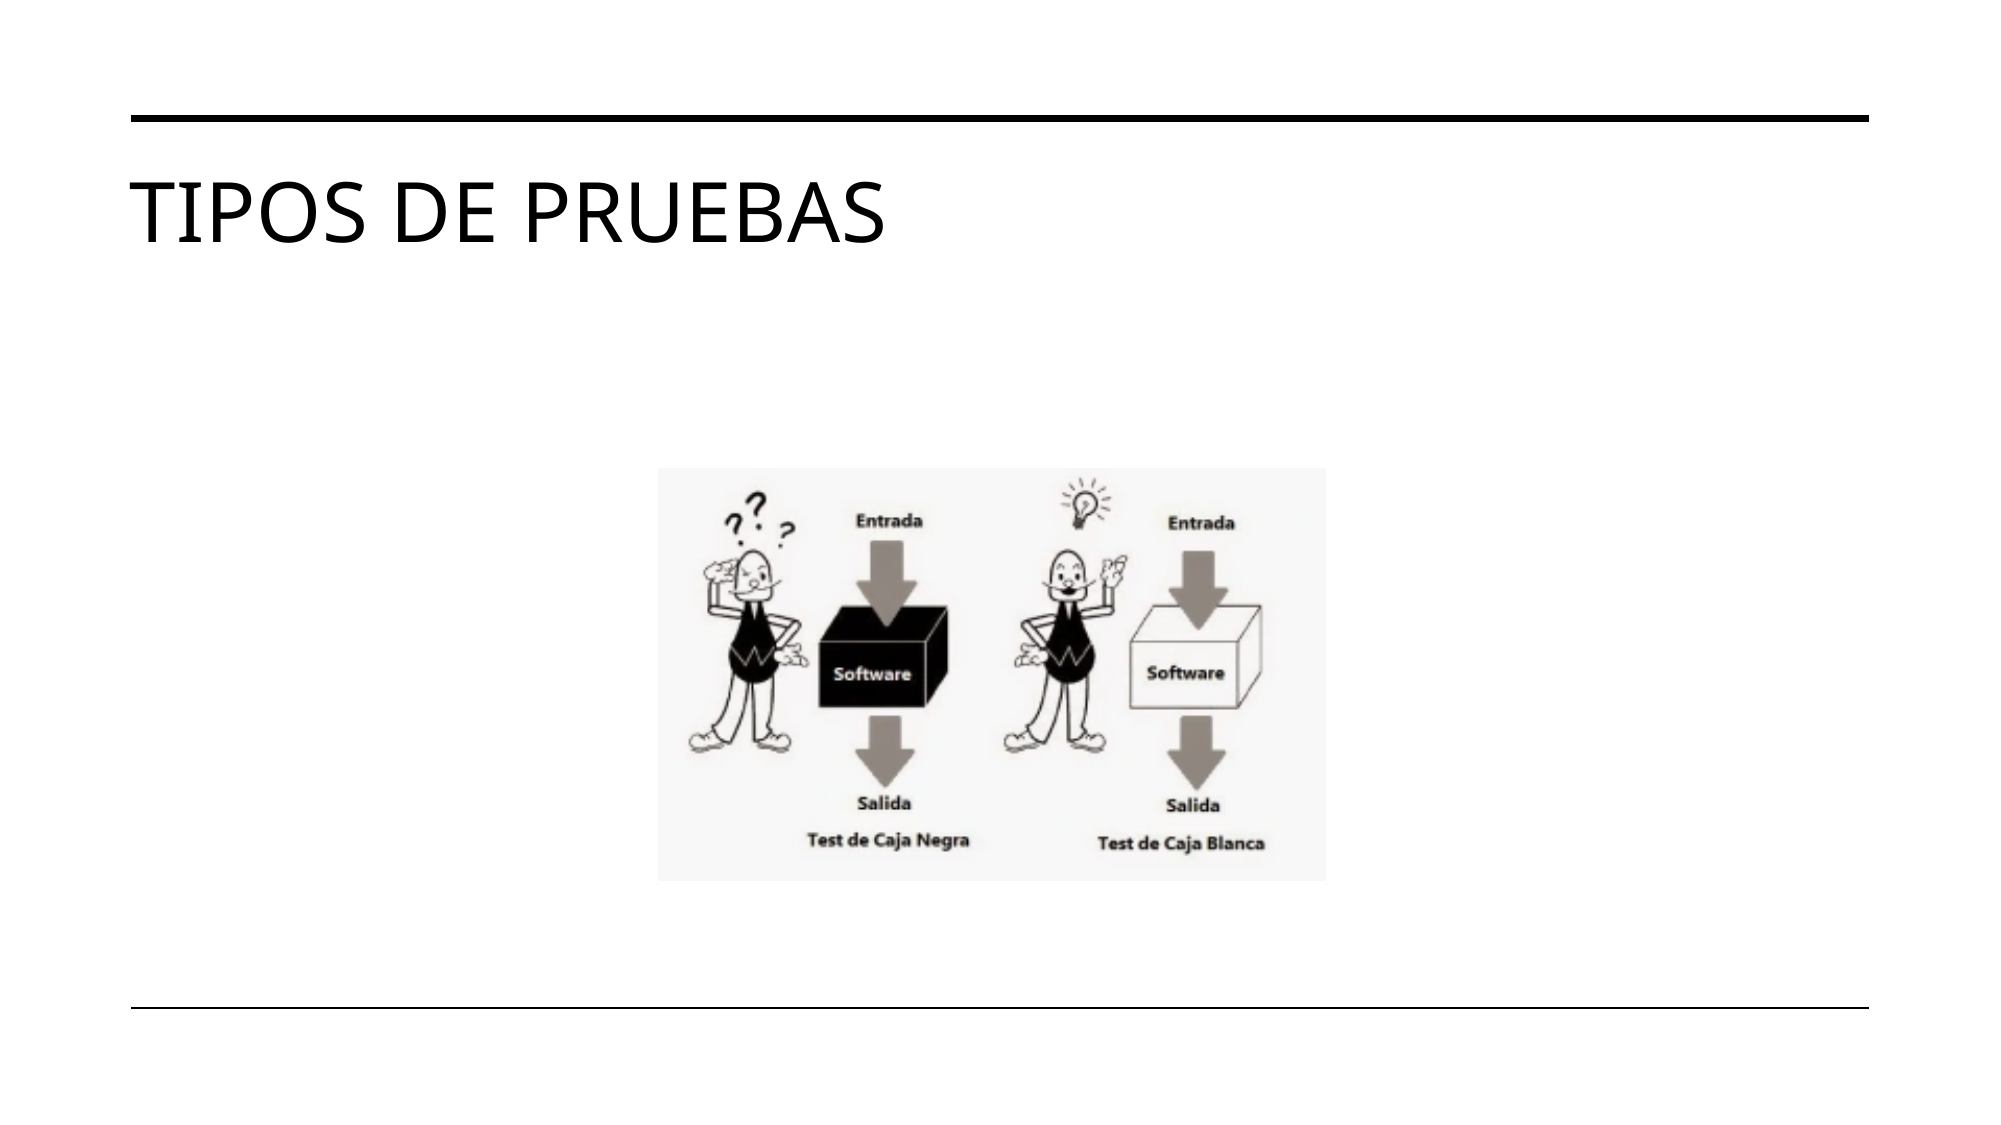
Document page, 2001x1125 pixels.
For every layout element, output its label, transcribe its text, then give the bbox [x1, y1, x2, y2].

picture [658, 468, 1326, 881]
title TIPOS DE PRUEBAS [114, 151, 1869, 377]
